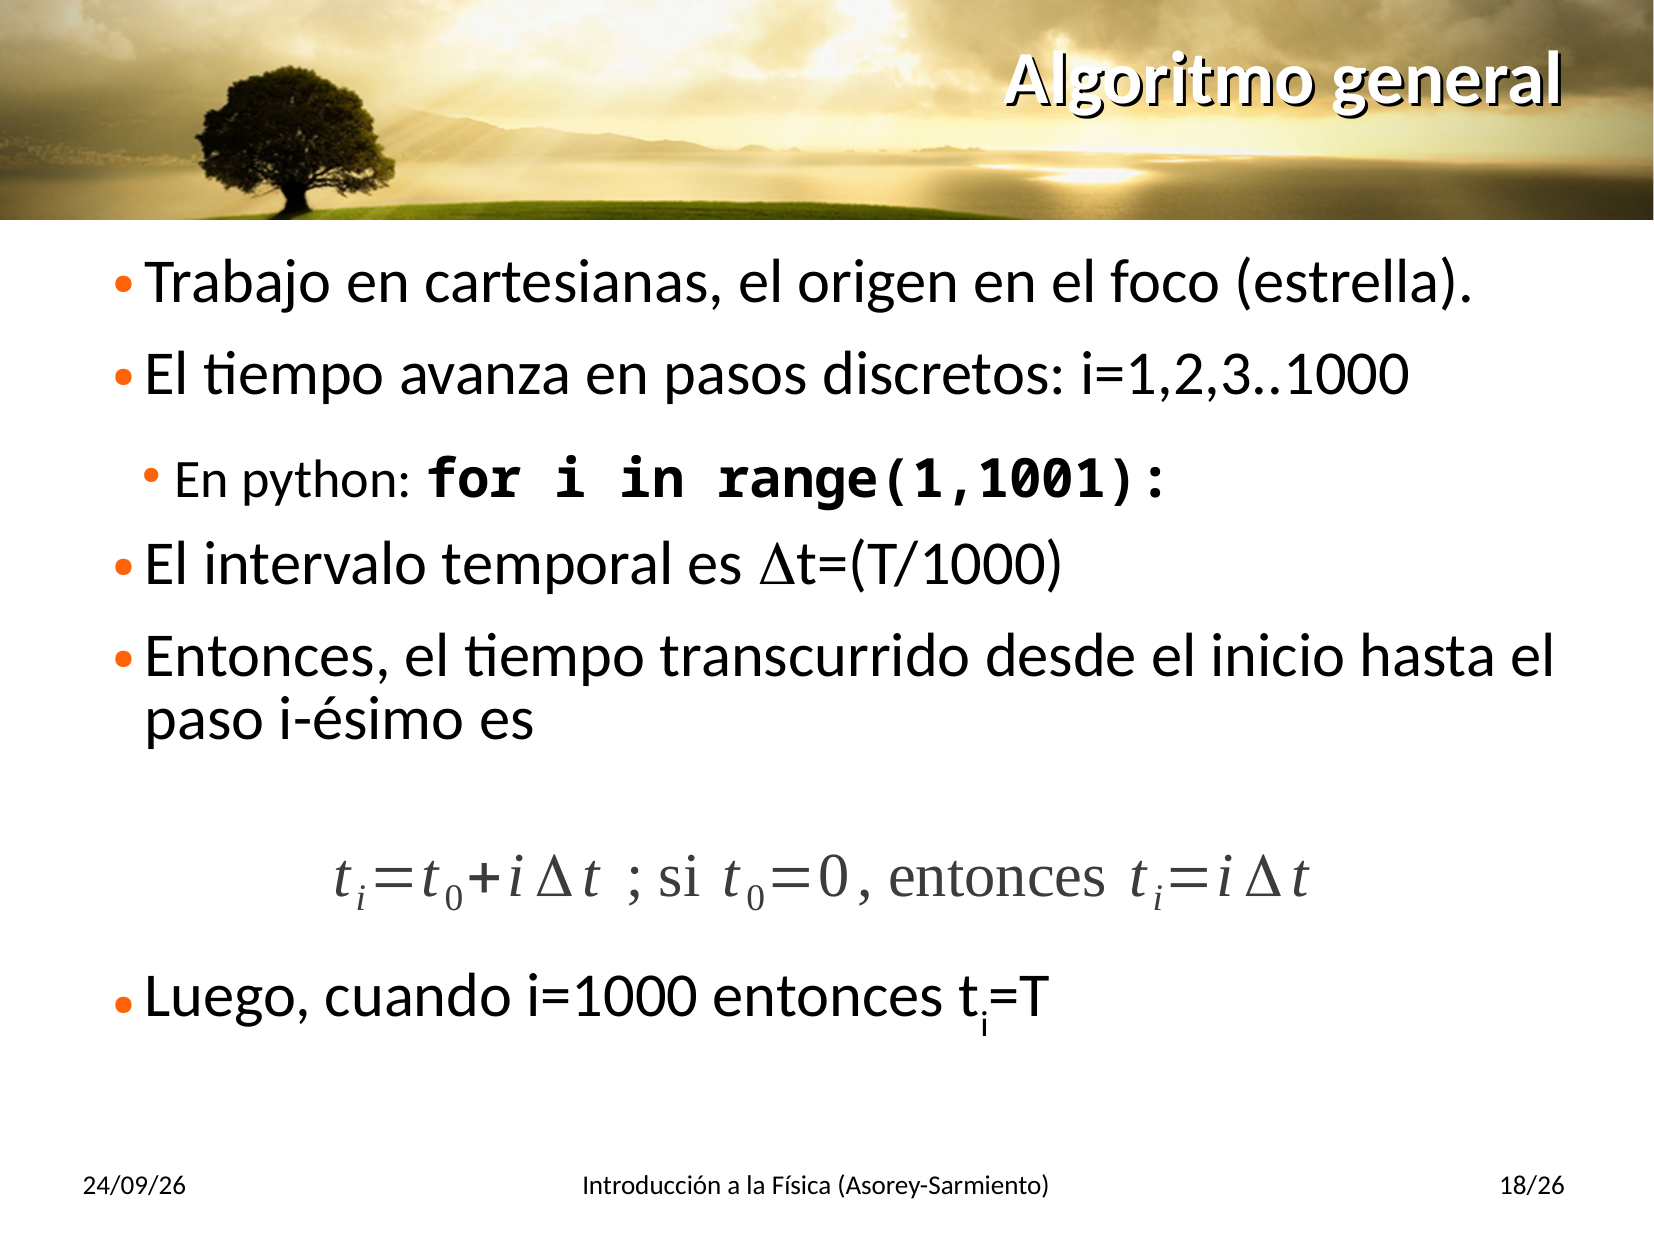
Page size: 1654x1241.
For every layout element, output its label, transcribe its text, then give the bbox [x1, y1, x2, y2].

list Trabajo en cartesianas, el origen en el foco (estrella). El tiempo avanza en pasos discretos: i=1,2,3..1000 En python: for i in range(1,1001): El intervalo temporal es Dt=(T/1000) Entonces, el tiempo transcurrido desde el inicio hasta el paso i-ésimo es Luego, cuando i=1000 entonces ti=T [82, 255, 1571, 1141]
title Algoritmo general [75, 19, 1564, 151]
chart [327, 840, 1321, 919]
picture [0, 0, 1654, 220]
